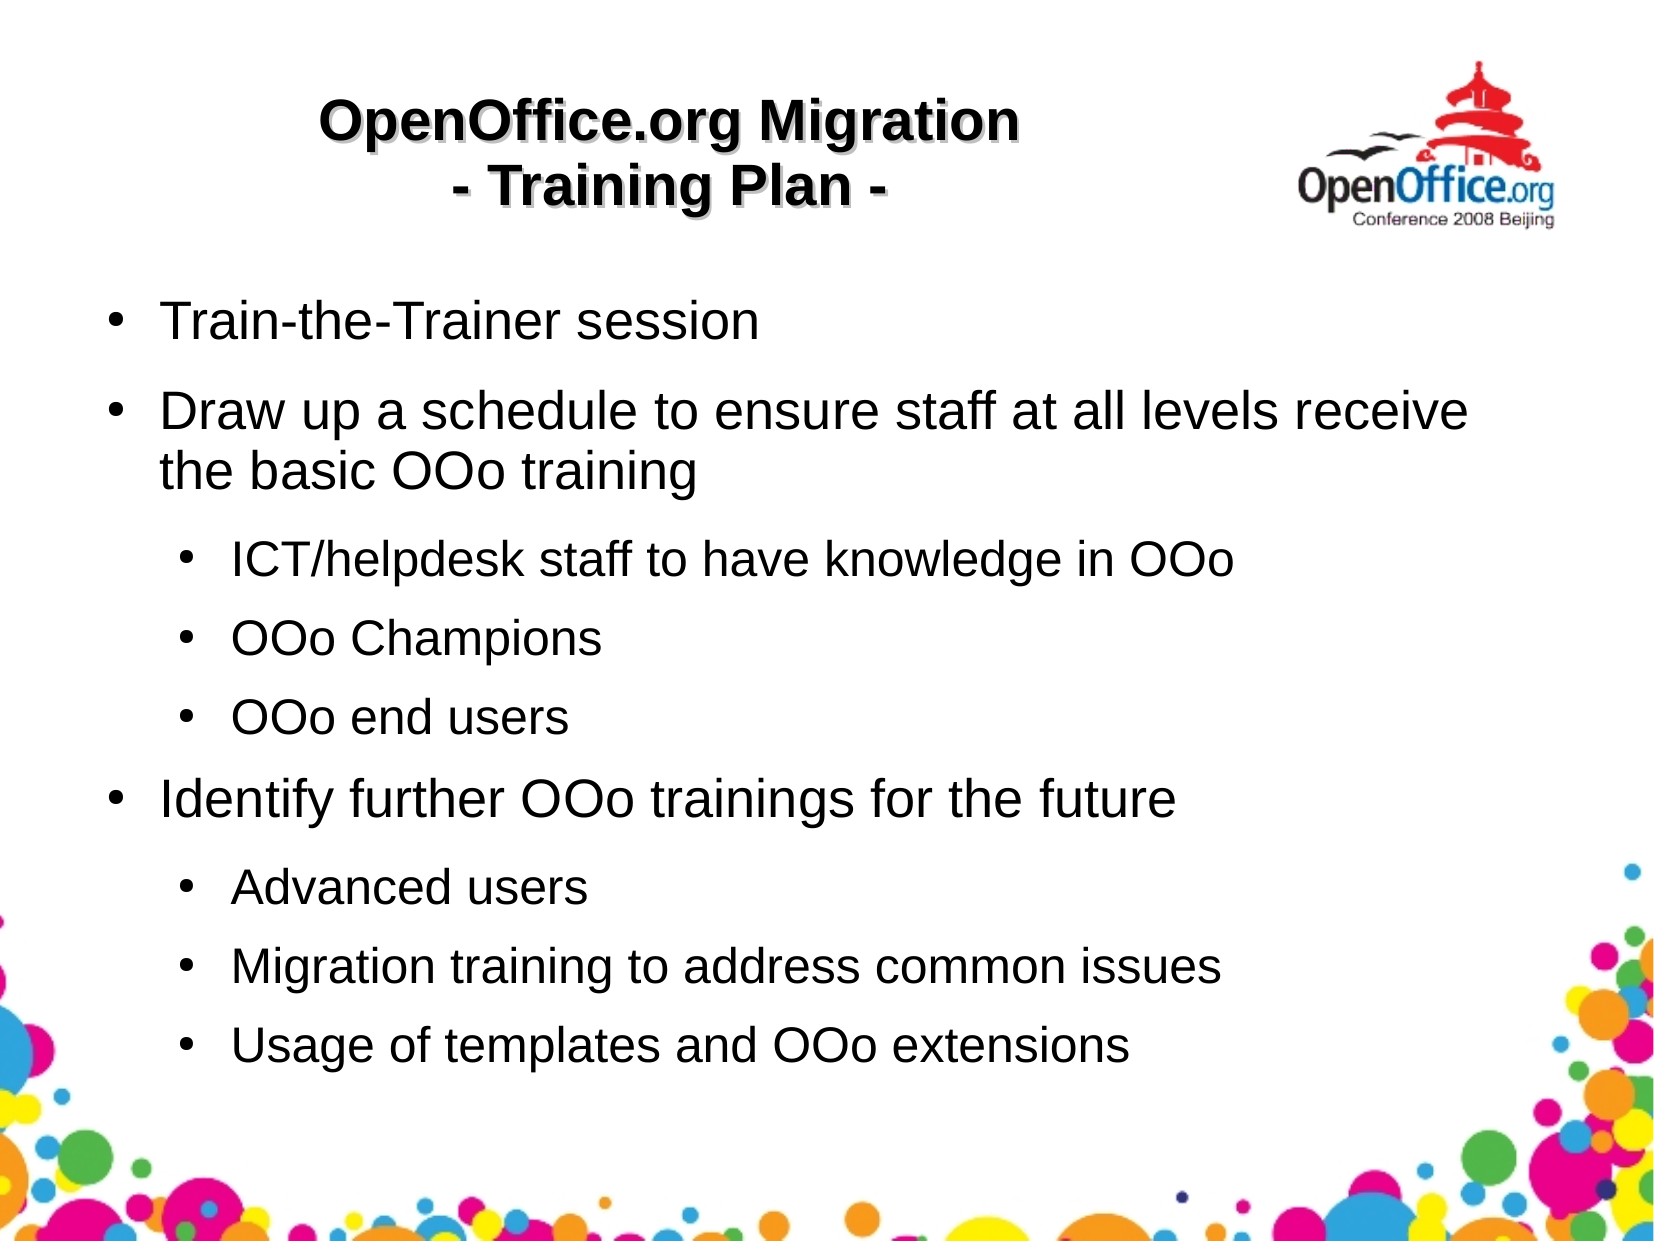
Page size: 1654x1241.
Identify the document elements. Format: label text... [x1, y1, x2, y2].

title OpenOffice.org Migration - Training Plan - [82, 56, 1258, 250]
list Train-the-Trainer session Draw up a schedule to ensure staff at all levels receive the basic OOo training ICT/helpdesk staff to have knowledge in OOo OOo Champions OOo end users Identify further OOo trainings for the future Advanced users Migration training to address common issues Usage of templates and OOo extensions [88, 290, 1577, 1094]
picture [1285, 51, 1569, 250]
picture [0, 810, 1654, 1241]
